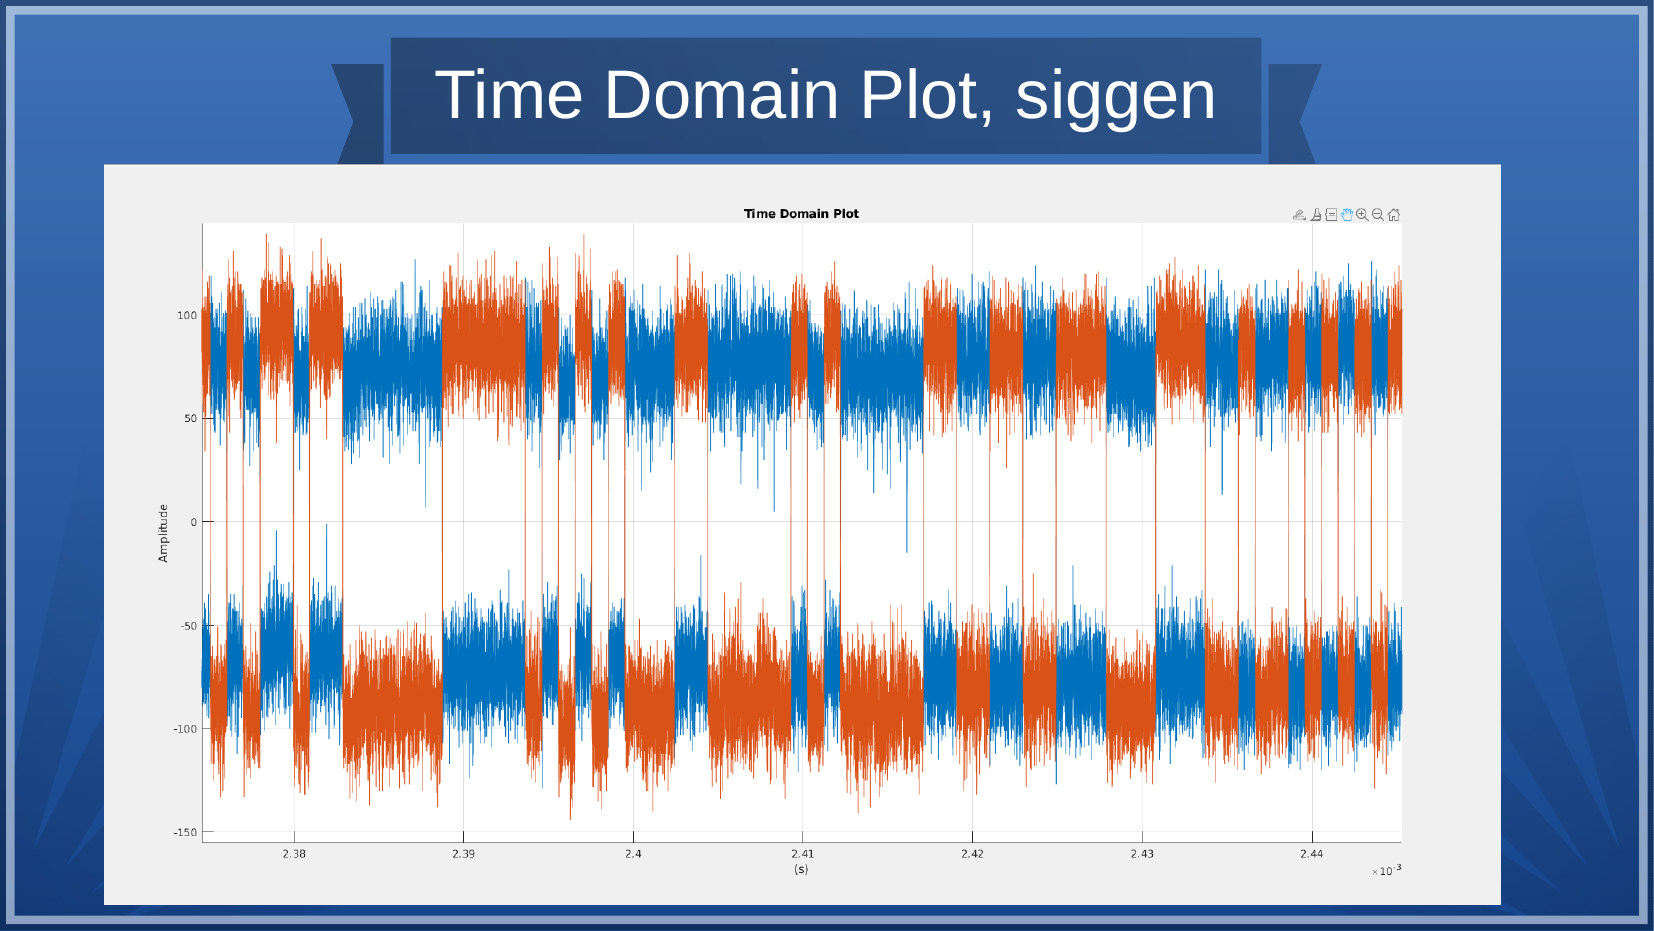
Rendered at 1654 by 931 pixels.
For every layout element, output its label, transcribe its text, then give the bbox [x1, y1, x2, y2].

title Time Domain Plot, siggen [389, 35, 1264, 154]
picture [104, 164, 1501, 905]
